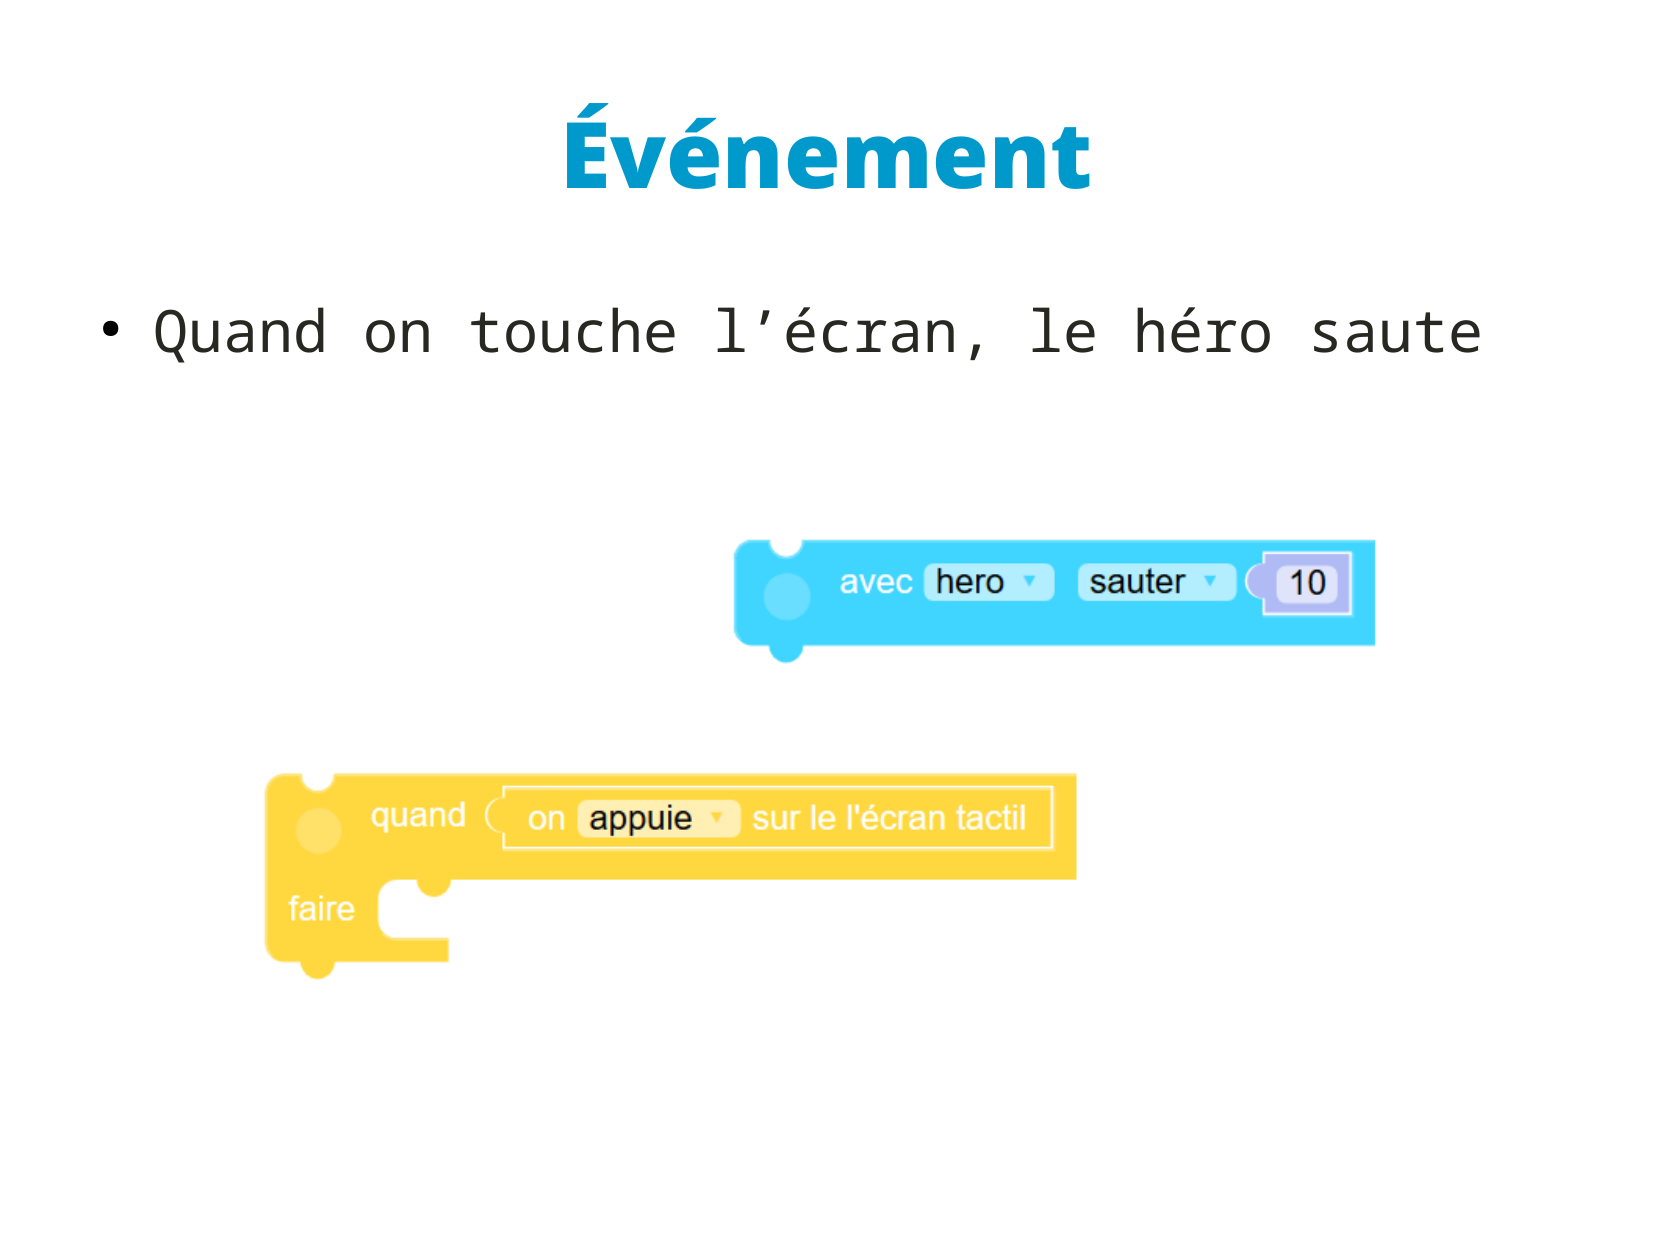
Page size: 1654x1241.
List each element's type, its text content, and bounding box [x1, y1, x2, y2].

title Événement [82, 49, 1571, 257]
picture [229, 501, 1424, 1010]
list Quand on touche l’écran, le héro saute [82, 290, 1571, 1010]
